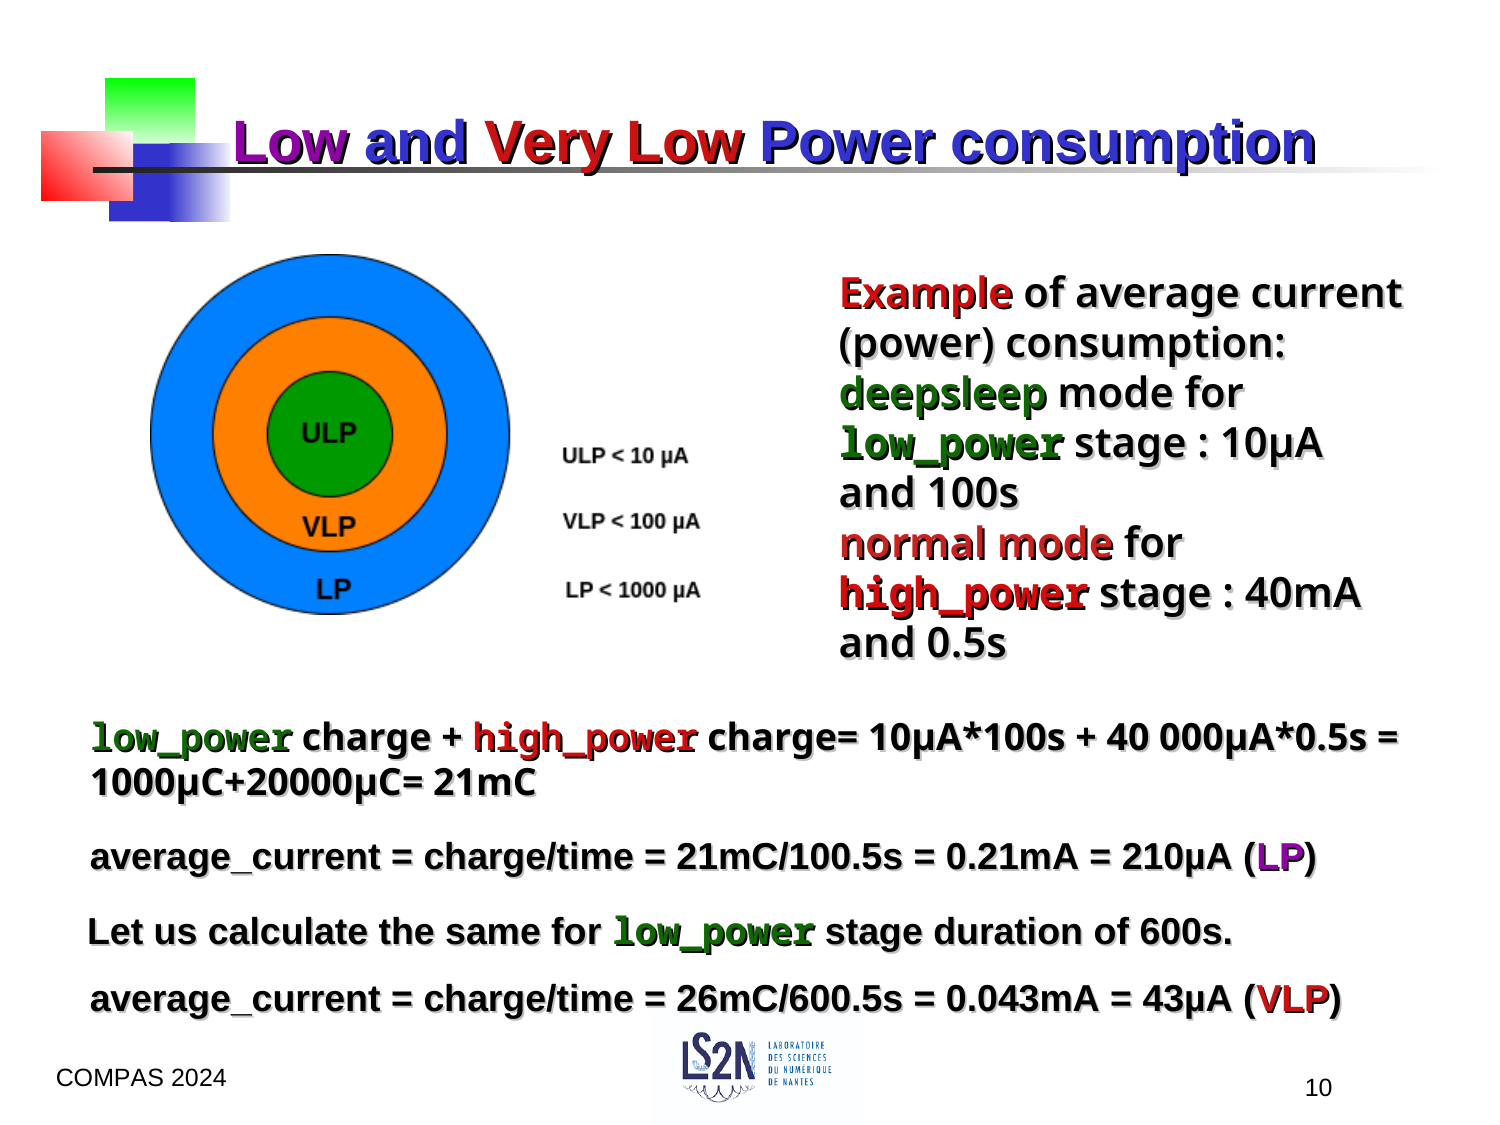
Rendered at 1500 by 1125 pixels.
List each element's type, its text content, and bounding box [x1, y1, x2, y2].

title Low and Very Low Power consumption [113, 95, 1381, 181]
text_box Example of average current (power) consumption: deepsleep mode for low_power stage : 10µA and 100s normal mode for high_power stage : 40mA and 0.5s [823, 258, 1426, 674]
picture [150, 254, 721, 616]
text_box average_current = charge/time = 21mC/100.5s = 0.21mA = 210µA (LP) [75, 825, 1426, 886]
picture [651, 1027, 862, 1125]
text_box low_power charge + high_power charge= 10µA*100s + 40 000µA*0.5s = 1000µC+20000µC= 21mC [75, 705, 1426, 811]
text_box average_current = charge/time = 26mC/600.5s = 0.043mA = 43µA (VLP) [75, 966, 1426, 1027]
text_box Let us calculate the same for low_power stage duration of 600s. [72, 900, 1318, 961]
